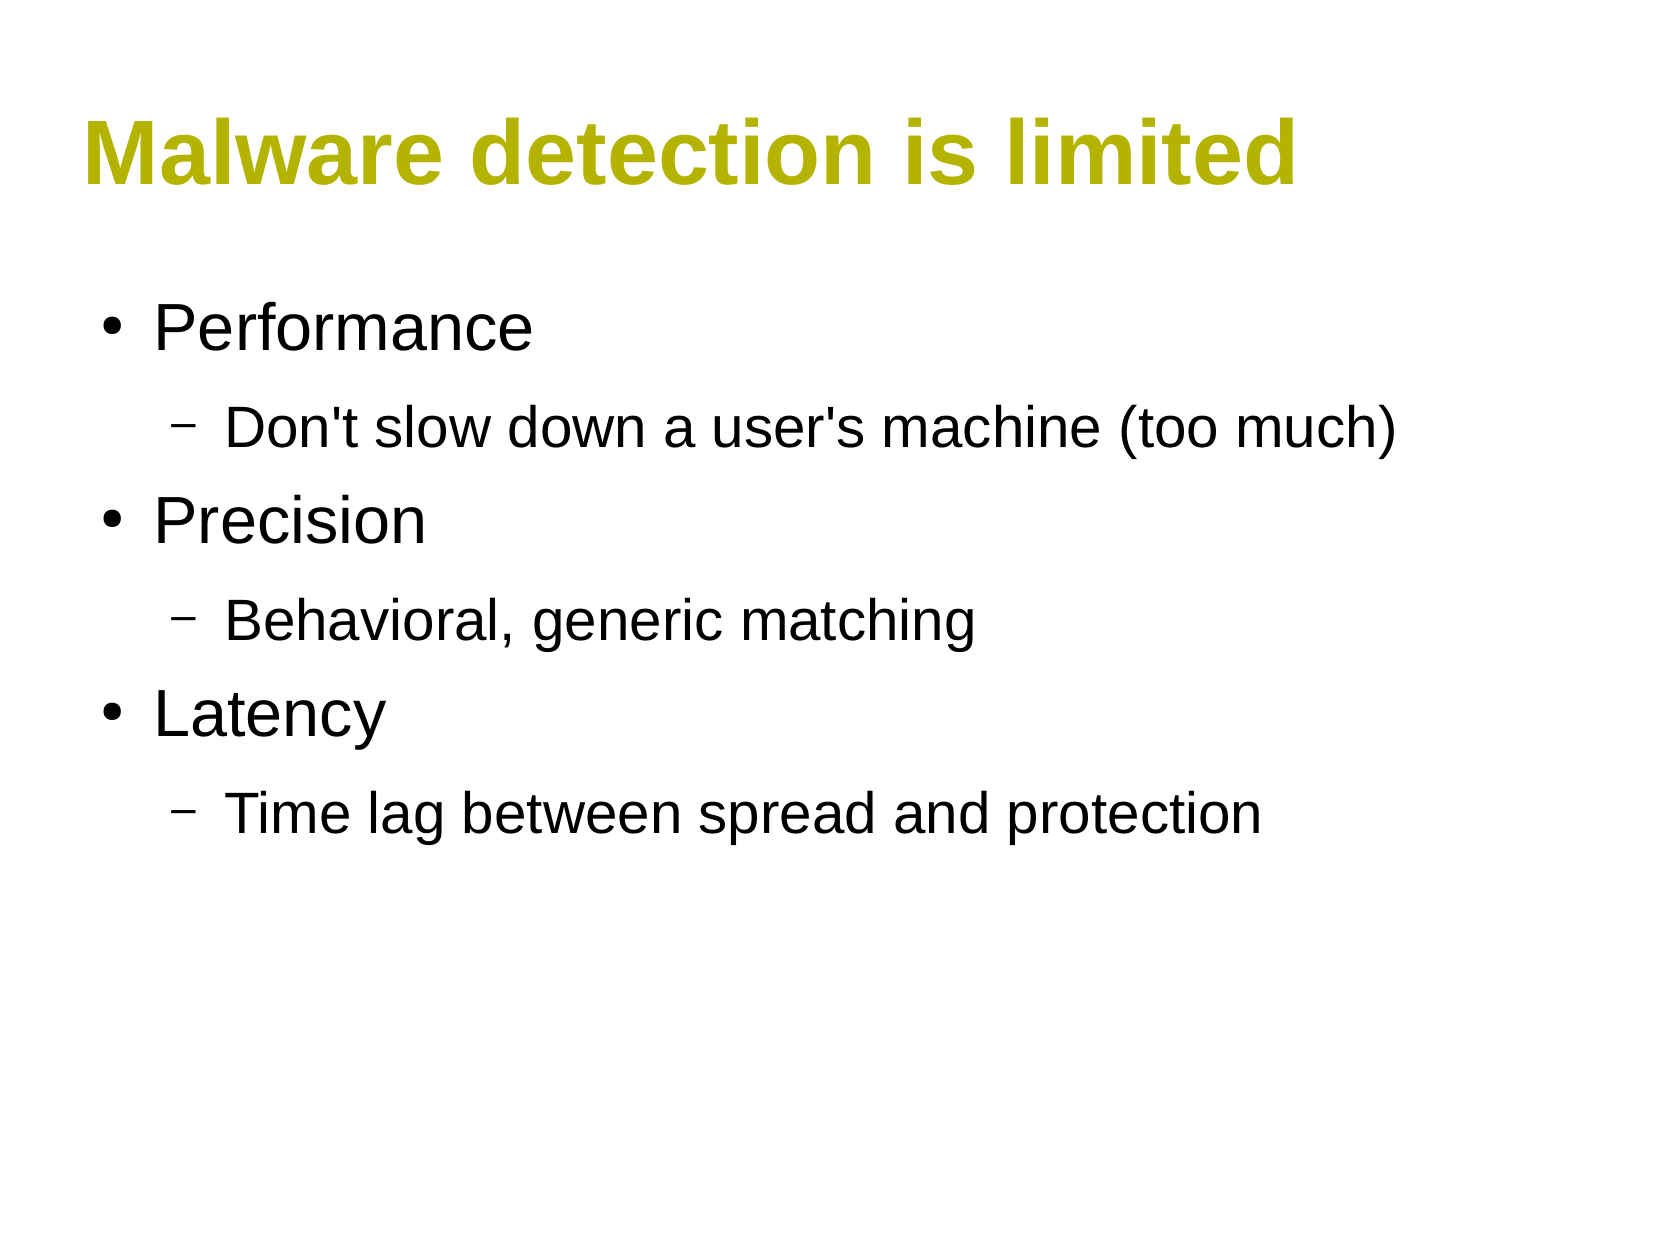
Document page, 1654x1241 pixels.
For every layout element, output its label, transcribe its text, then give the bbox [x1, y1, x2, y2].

list Performance Don't slow down a user's machine (too much) Precision Behavioral, generic matching Latency Time lag between spread and protection [82, 290, 1571, 1081]
title Malware detection is limited [82, 49, 1571, 257]
